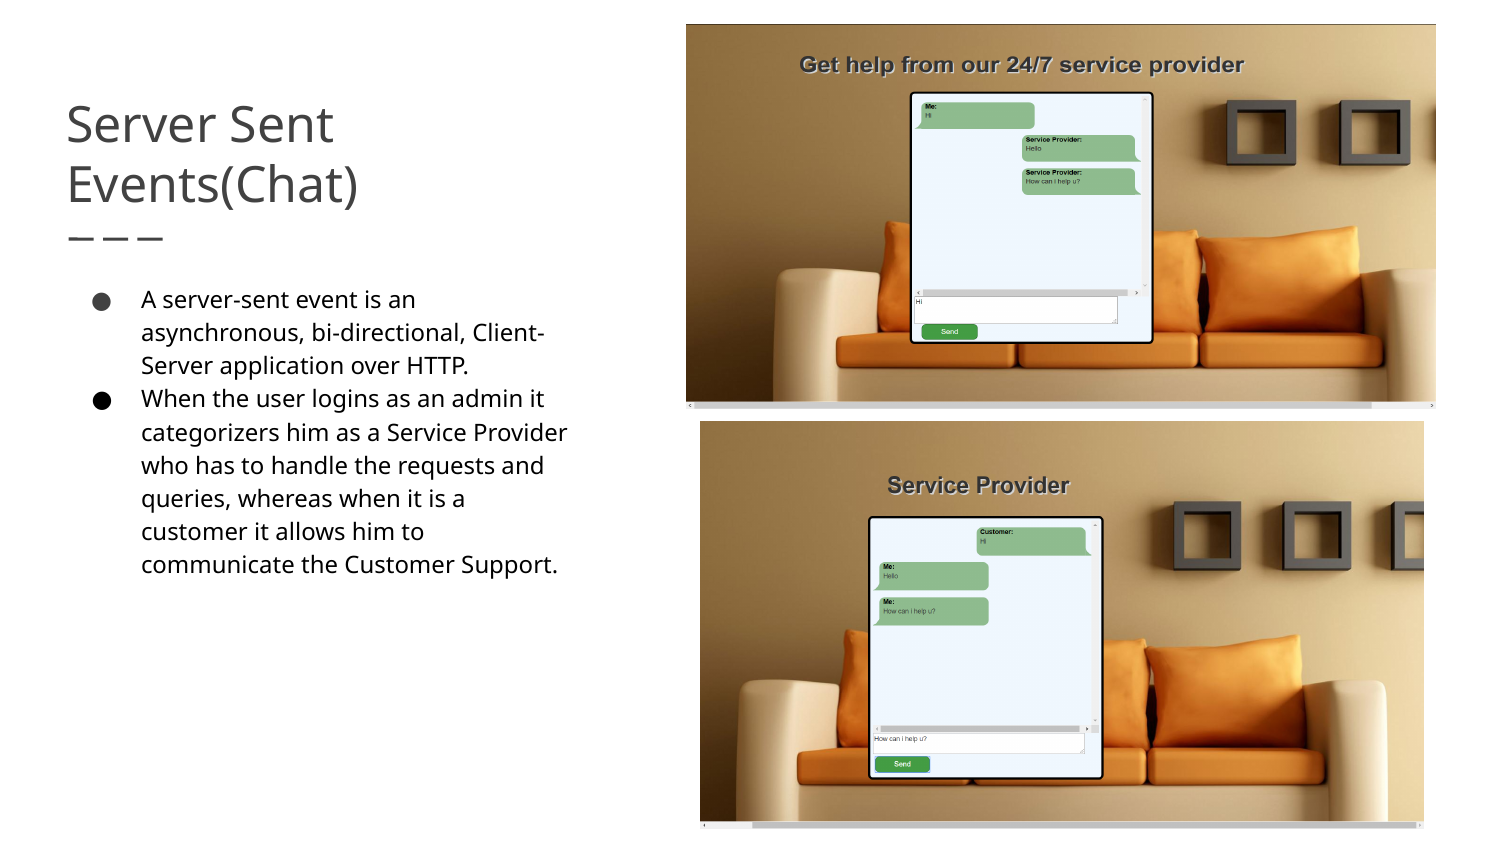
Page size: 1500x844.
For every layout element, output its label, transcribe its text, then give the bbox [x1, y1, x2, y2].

picture [686, 24, 1436, 410]
title Server Sent Events(Chat) [51, 103, 558, 228]
picture [700, 421, 1436, 829]
list A server-sent event is an asynchronous, bi-directional, Client-Server application over HTTP. When the user logins as an admin it categorizers him as a Service Provider who has to handle the requests and queries, whereas when it is a customer it allows him to communicate the Customer Support. [51, 265, 591, 750]
